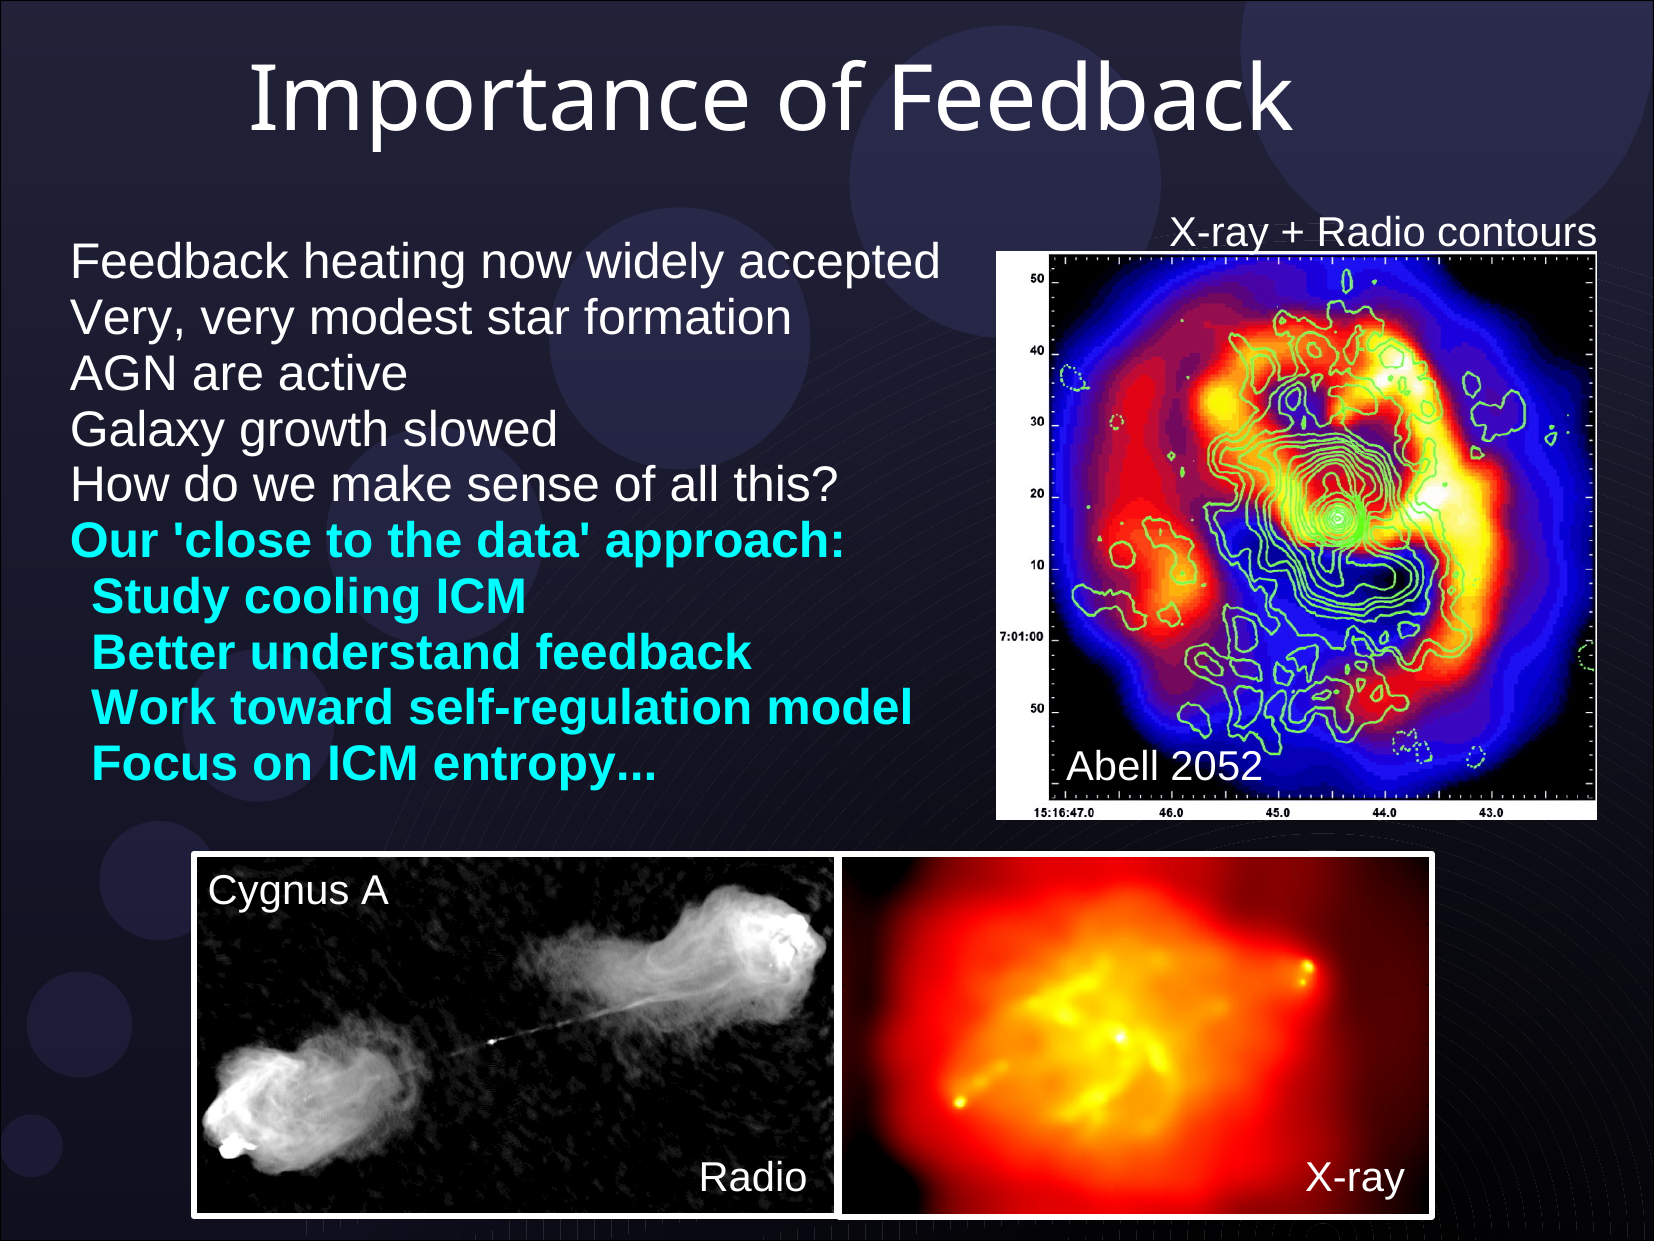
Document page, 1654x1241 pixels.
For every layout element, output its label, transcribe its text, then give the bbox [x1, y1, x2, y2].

text_box Cygnus A [204, 863, 402, 926]
text_box Abell 2052 [1066, 742, 1279, 789]
text_box Importance of Feedback [248, 32, 1474, 163]
picture [842, 856, 1429, 1214]
text_box X-ray [1302, 1150, 1409, 1203]
picture [996, 251, 1597, 820]
text_box Radio [695, 1150, 811, 1203]
picture [196, 856, 835, 1214]
text_box X-ray + Radio contours [1166, 205, 1601, 258]
text_box Feedback heating now widely accepted Very, very modest star formation AGN are active Galaxy growth slowed How do we make sense of all this? Our 'close to the data' approach: Study cooling ICM Better understand feedback Work toward self-regulation model Focus on ICM entropy... [52, 230, 947, 795]
